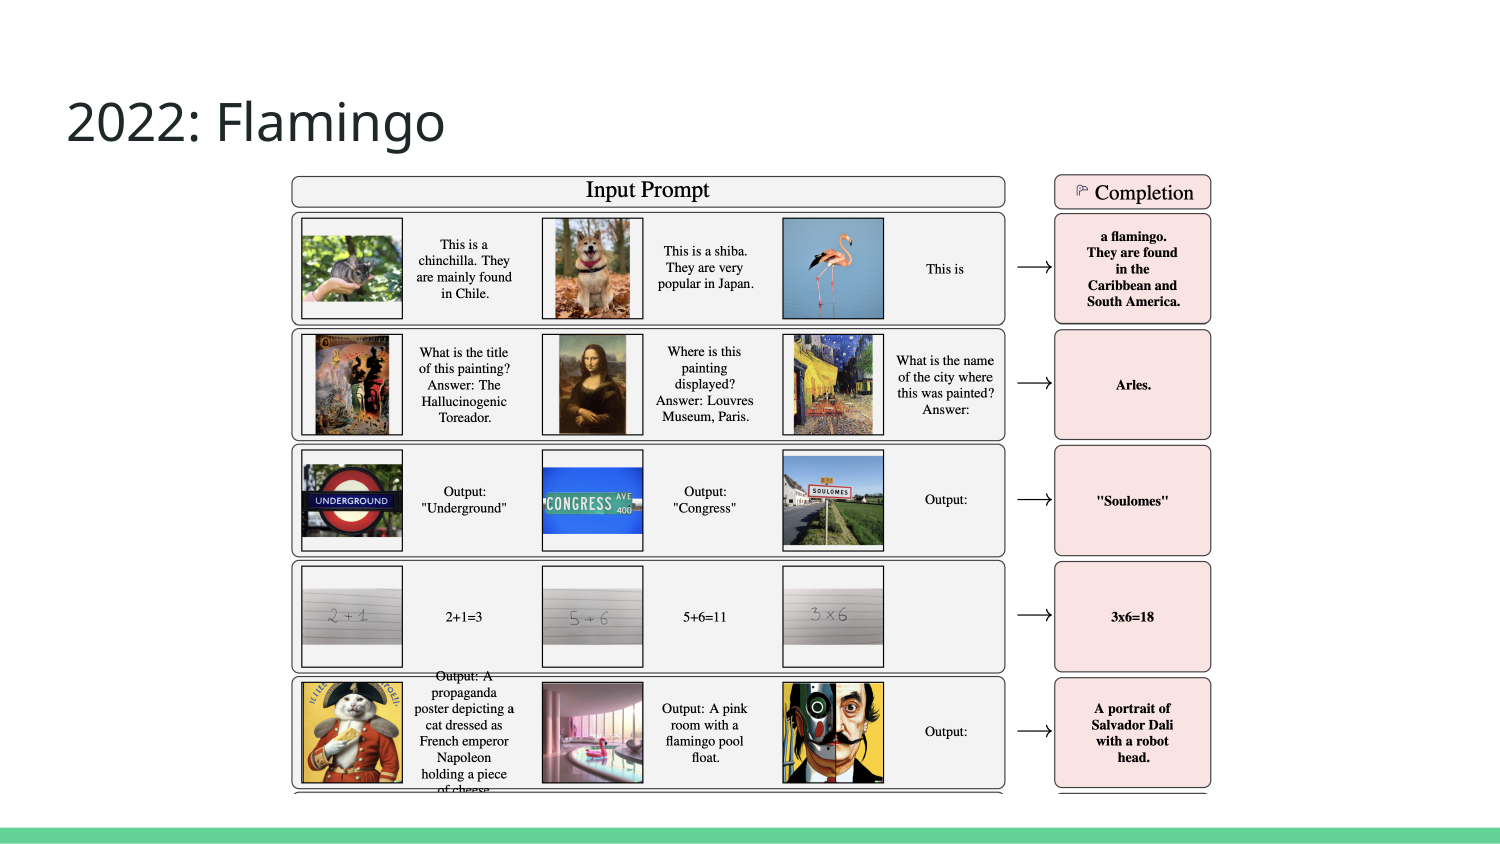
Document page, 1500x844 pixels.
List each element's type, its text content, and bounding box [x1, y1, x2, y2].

title 2022: Flamingo [51, 72, 1449, 167]
picture [274, 166, 1226, 794]
